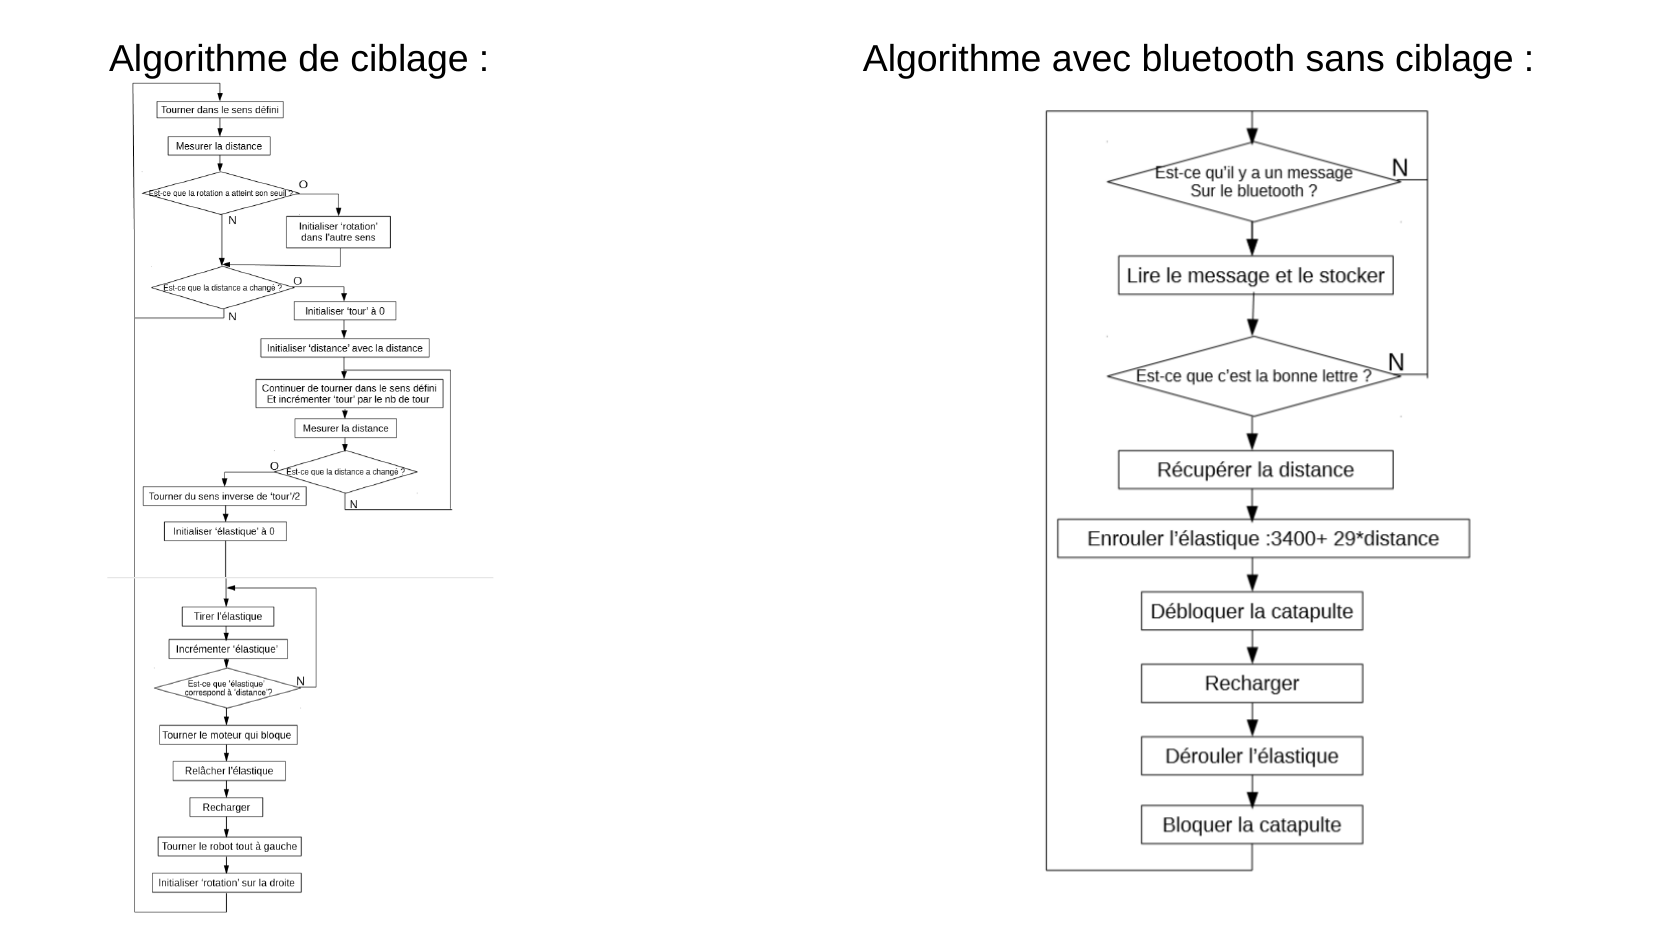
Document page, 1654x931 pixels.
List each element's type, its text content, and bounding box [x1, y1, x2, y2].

text_box Algorithme de ciblage : [94, 30, 544, 130]
picture [1036, 96, 1485, 879]
picture [107, 79, 494, 914]
text_box Algorithme avec bluetooth sans ciblage : [848, 30, 1297, 130]
